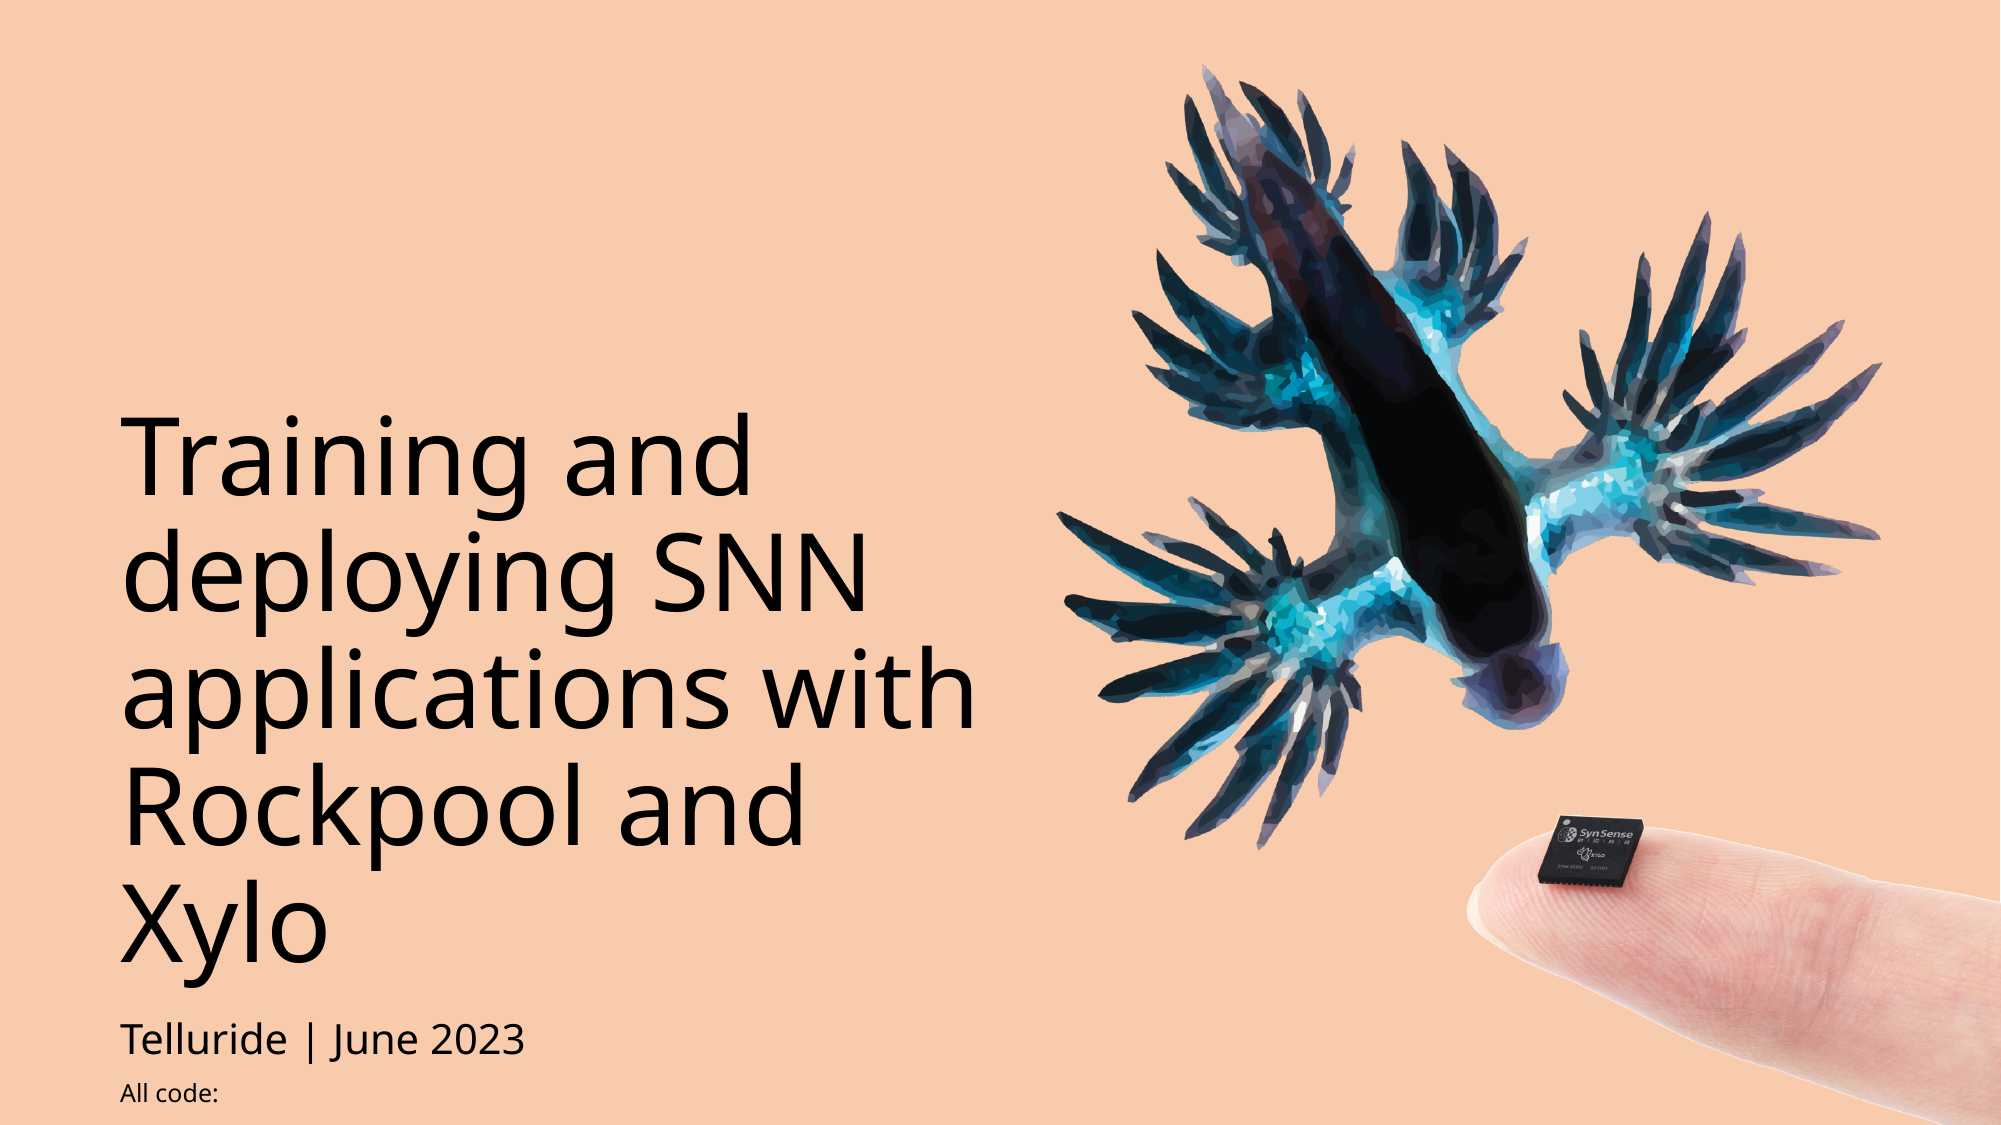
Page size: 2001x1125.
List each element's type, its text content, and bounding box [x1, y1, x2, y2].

text_box All code: [105, 1070, 1231, 1116]
title Training and deploying SNN applications with Rockpool and Xylo [105, 399, 1056, 957]
picture [940, 0, 2001, 1125]
subtitle Telluride | June 2023 [105, 957, 1327, 1072]
